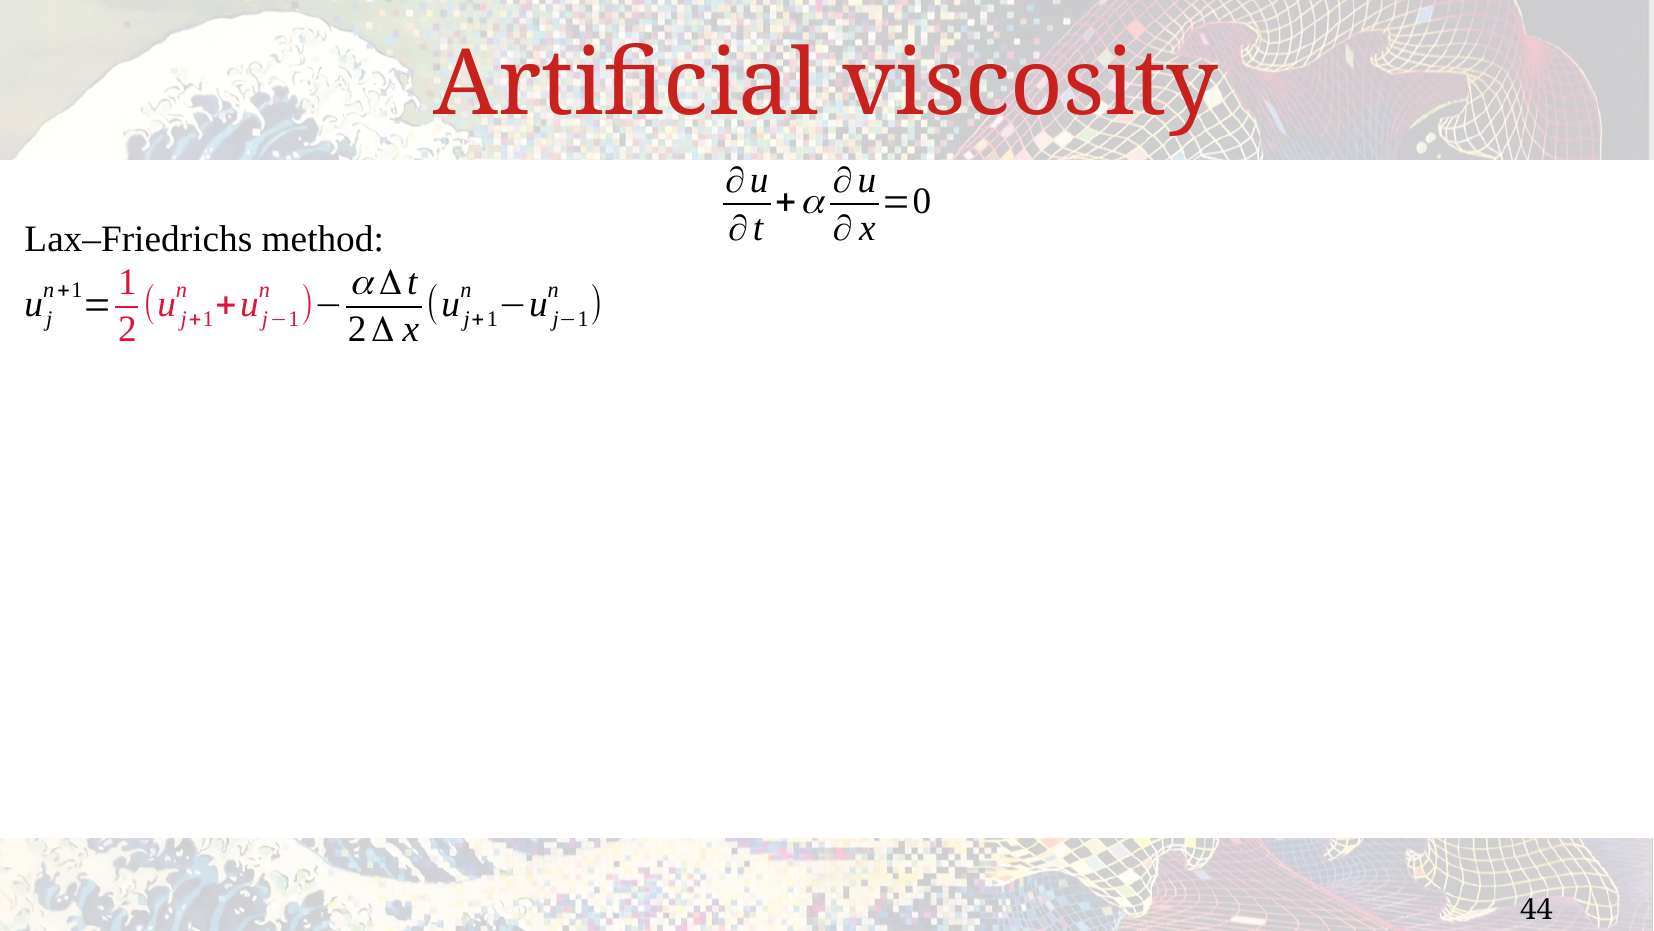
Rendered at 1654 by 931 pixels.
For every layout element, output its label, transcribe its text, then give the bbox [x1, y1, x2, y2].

chart [715, 159, 939, 248]
chart [18, 218, 609, 351]
title Artificial viscosity [0, 33, 1654, 126]
